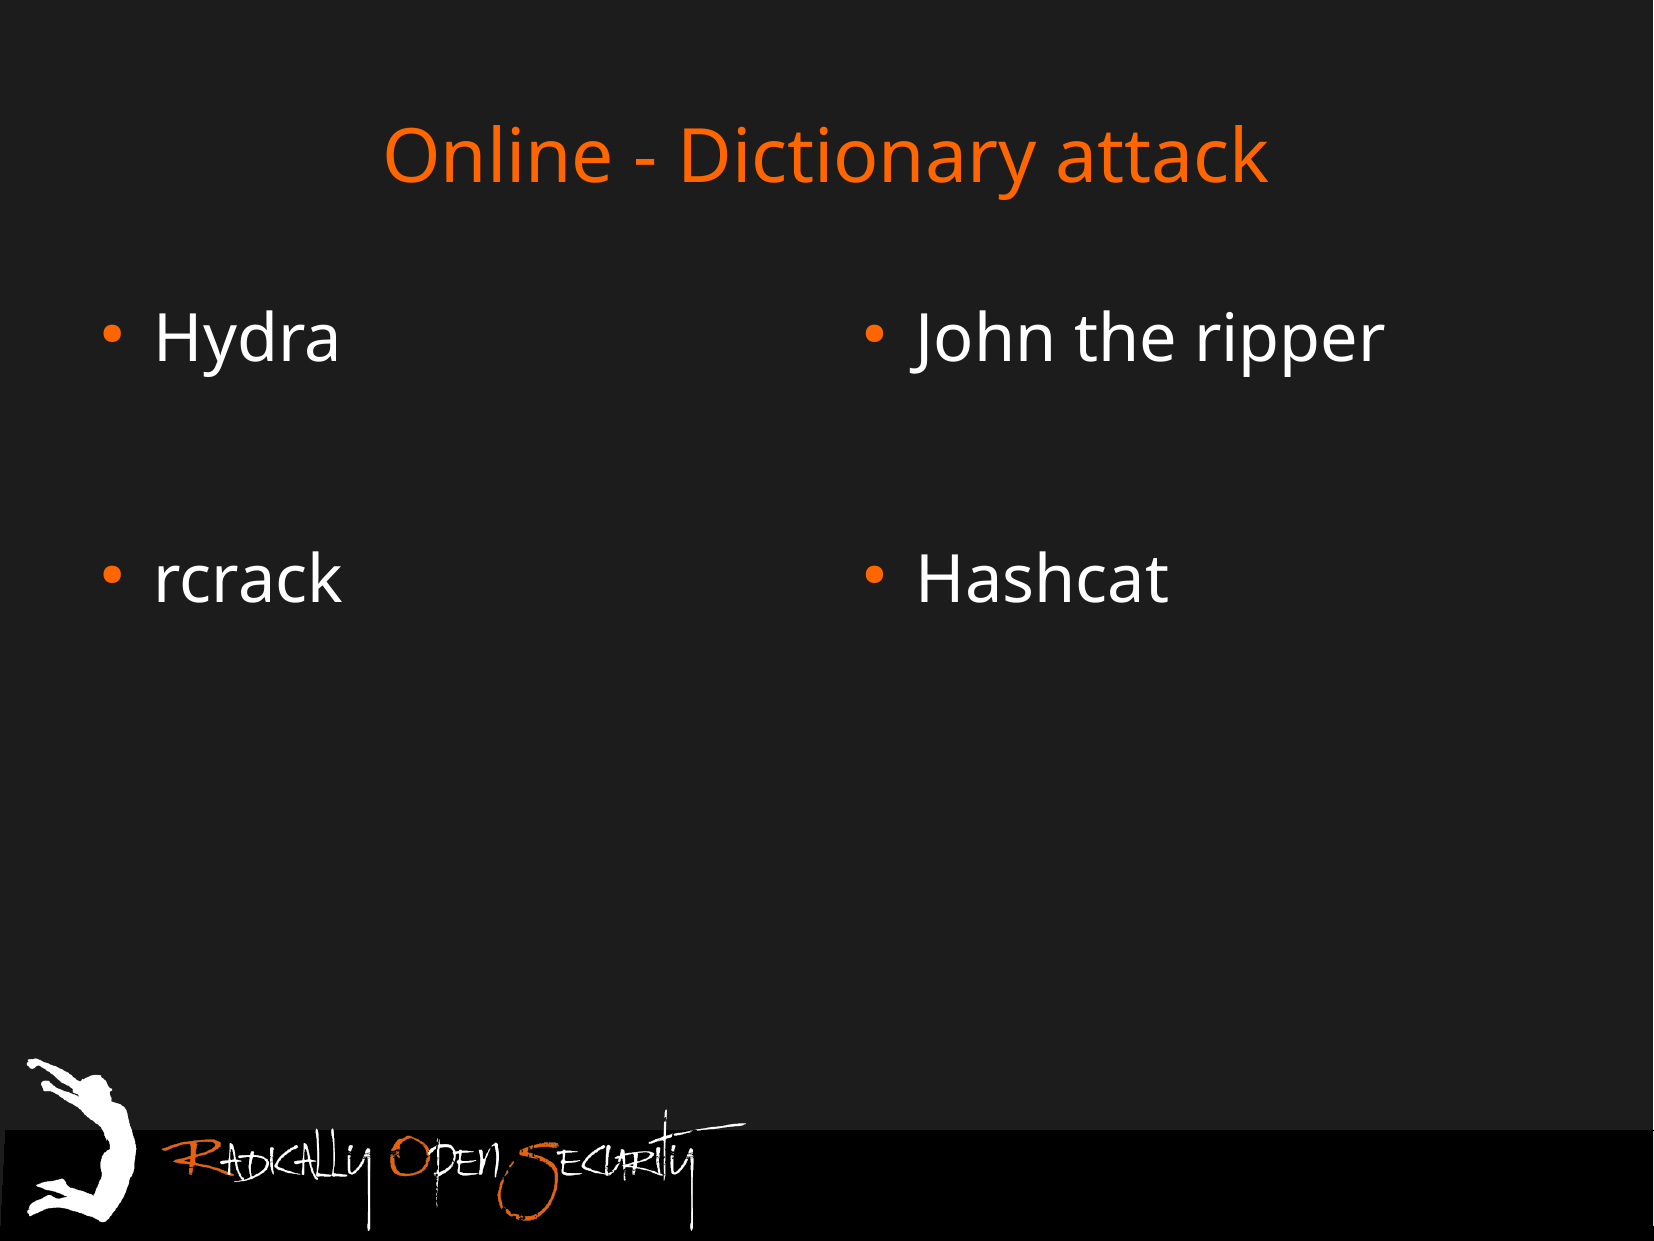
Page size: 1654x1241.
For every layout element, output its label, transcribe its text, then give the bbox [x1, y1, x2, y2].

picture [0, 1022, 778, 1241]
title Online - Dictionary attack [82, 49, 1571, 257]
list John the ripper Hashcat [844, 290, 1571, 1010]
list Hydra rcrack [82, 290, 809, 1010]
